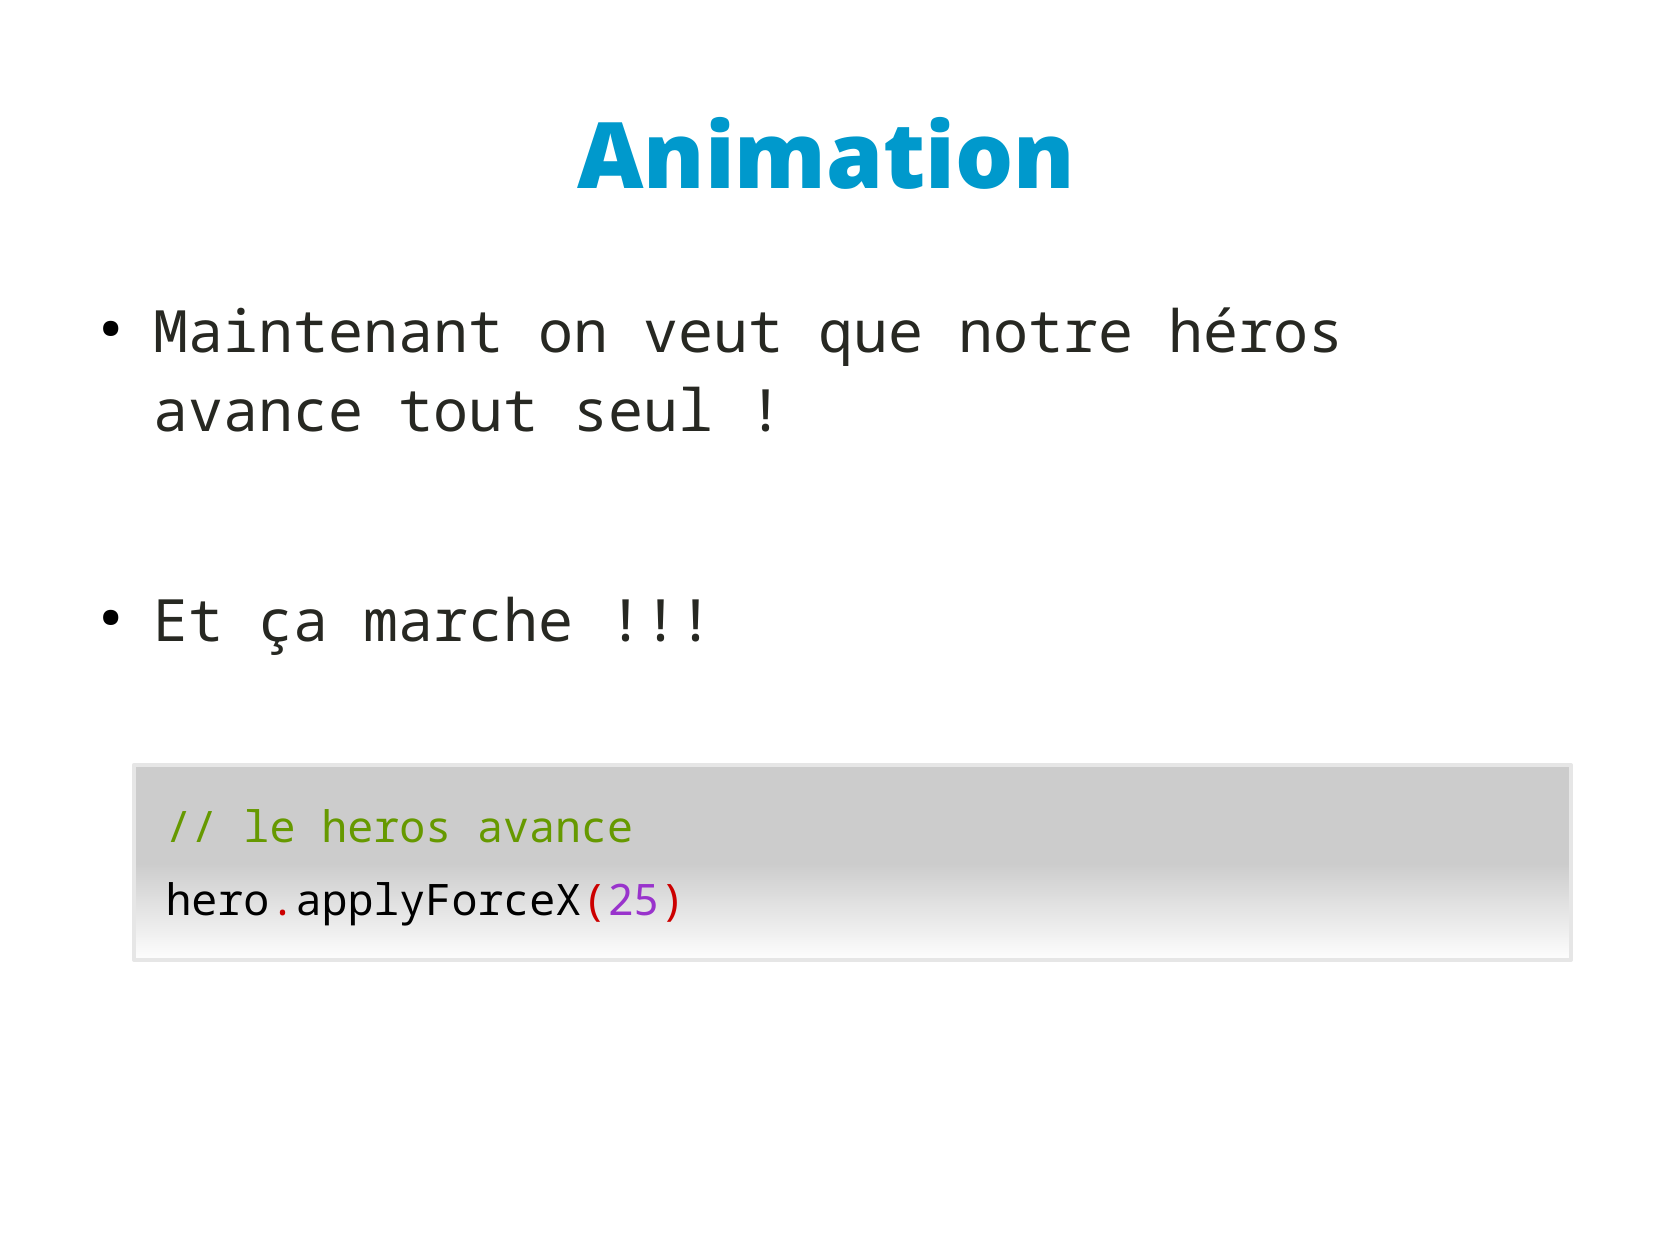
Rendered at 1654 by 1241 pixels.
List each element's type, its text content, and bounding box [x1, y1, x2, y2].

list // le heros avance hero.applyForceX(25) [133, 765, 1571, 961]
title Animation [82, 49, 1571, 257]
list Maintenant on veut que notre héros avance tout seul ! Et ça marche !!! [82, 290, 1571, 1010]
